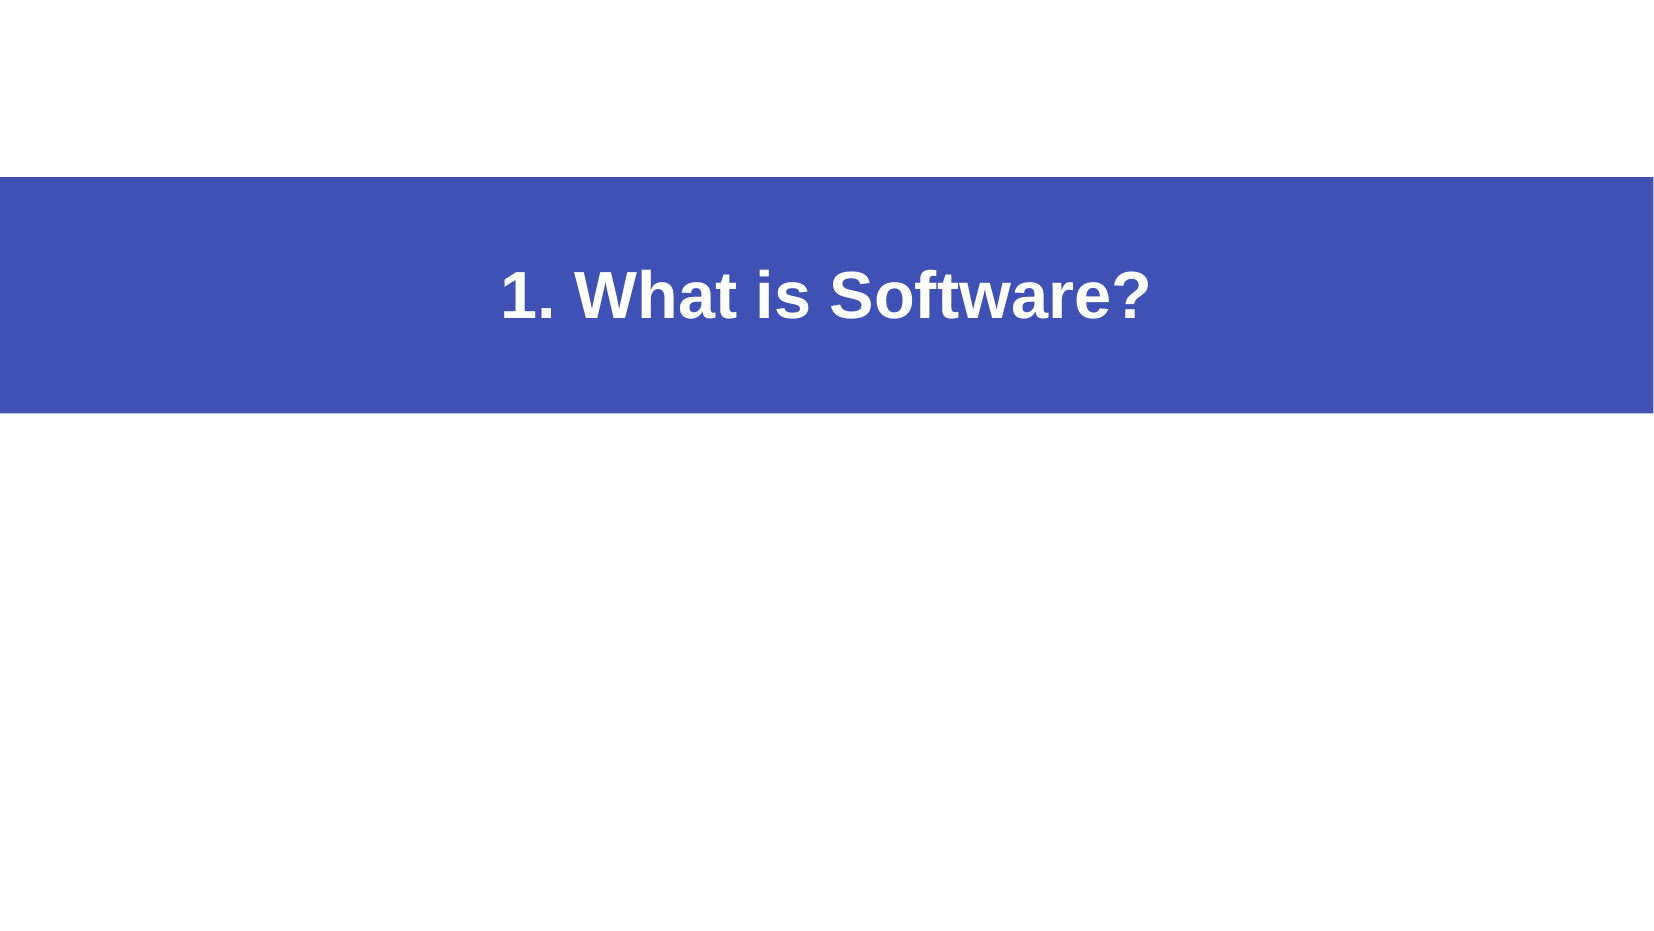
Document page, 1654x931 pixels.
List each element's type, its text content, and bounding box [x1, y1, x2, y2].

title 1. What is Software? [0, 177, 1654, 414]
